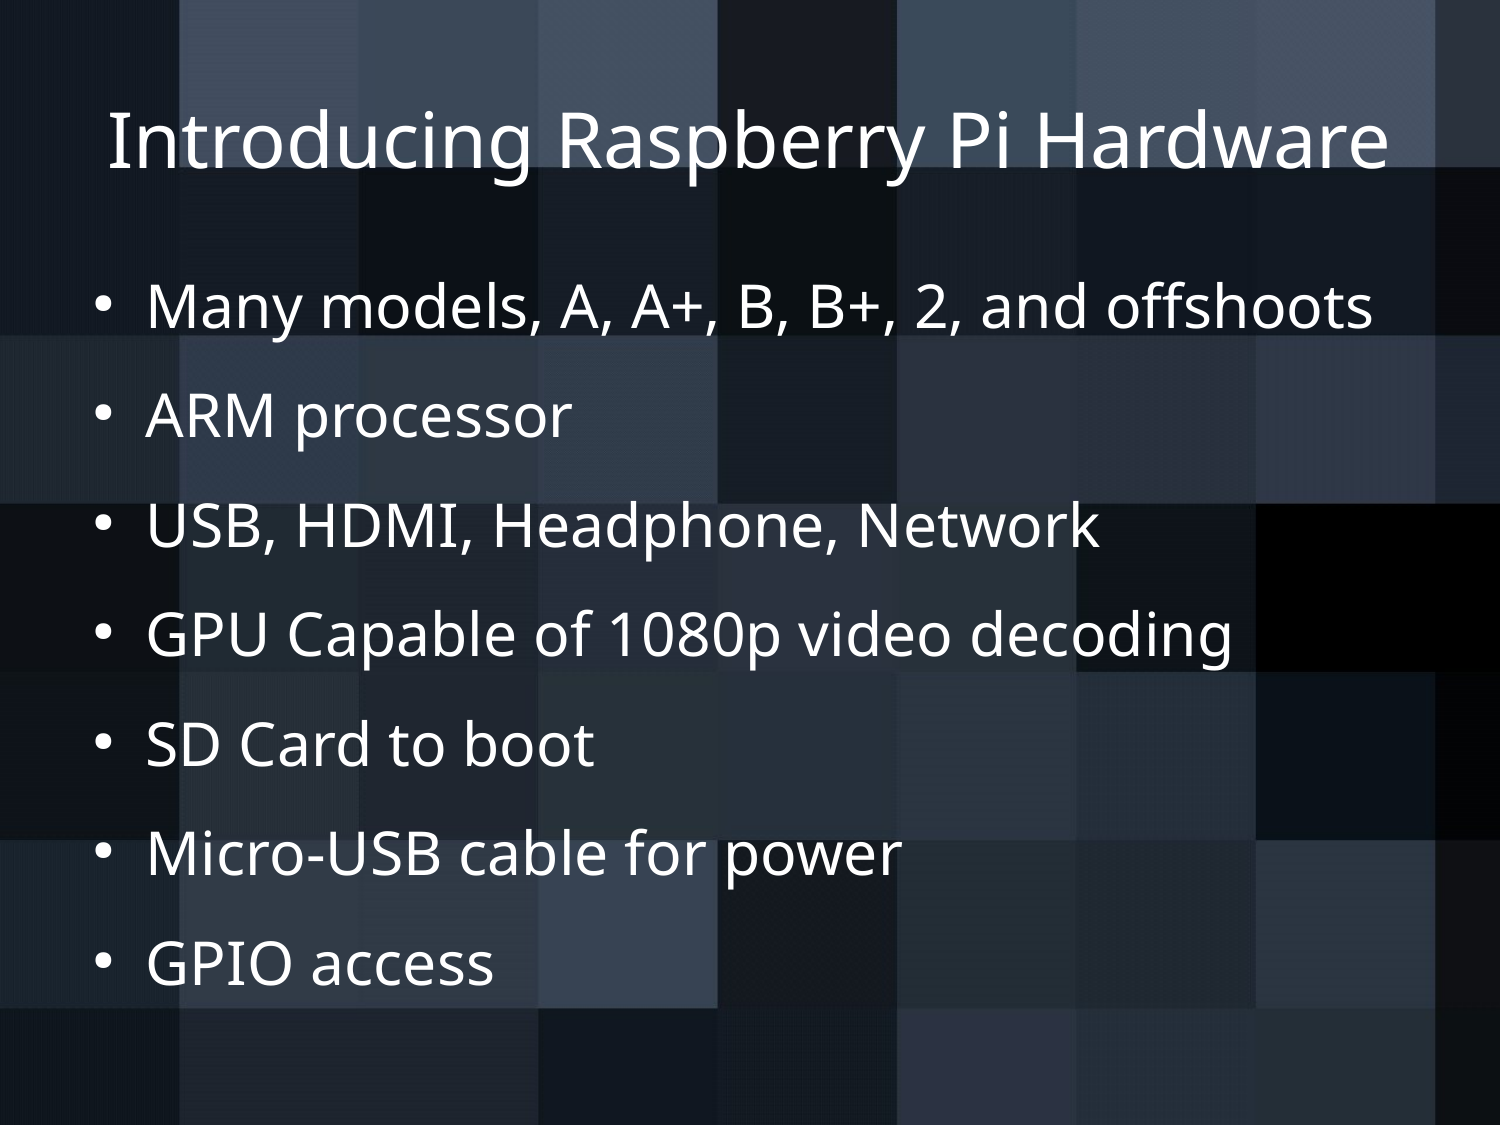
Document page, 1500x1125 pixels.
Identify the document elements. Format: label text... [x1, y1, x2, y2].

list Many models, A, A+, B, B+, 2, and offshoots ARM processor USB, HDMI, Headphone, Network GPU Capable of 1080p video decoding SD Card to boot Micro-USB cable for power GPIO access [75, 263, 1425, 1014]
picture [0, 0, 1500, 1125]
title Introducing Raspberry Pi Hardware [75, 44, 1425, 234]
